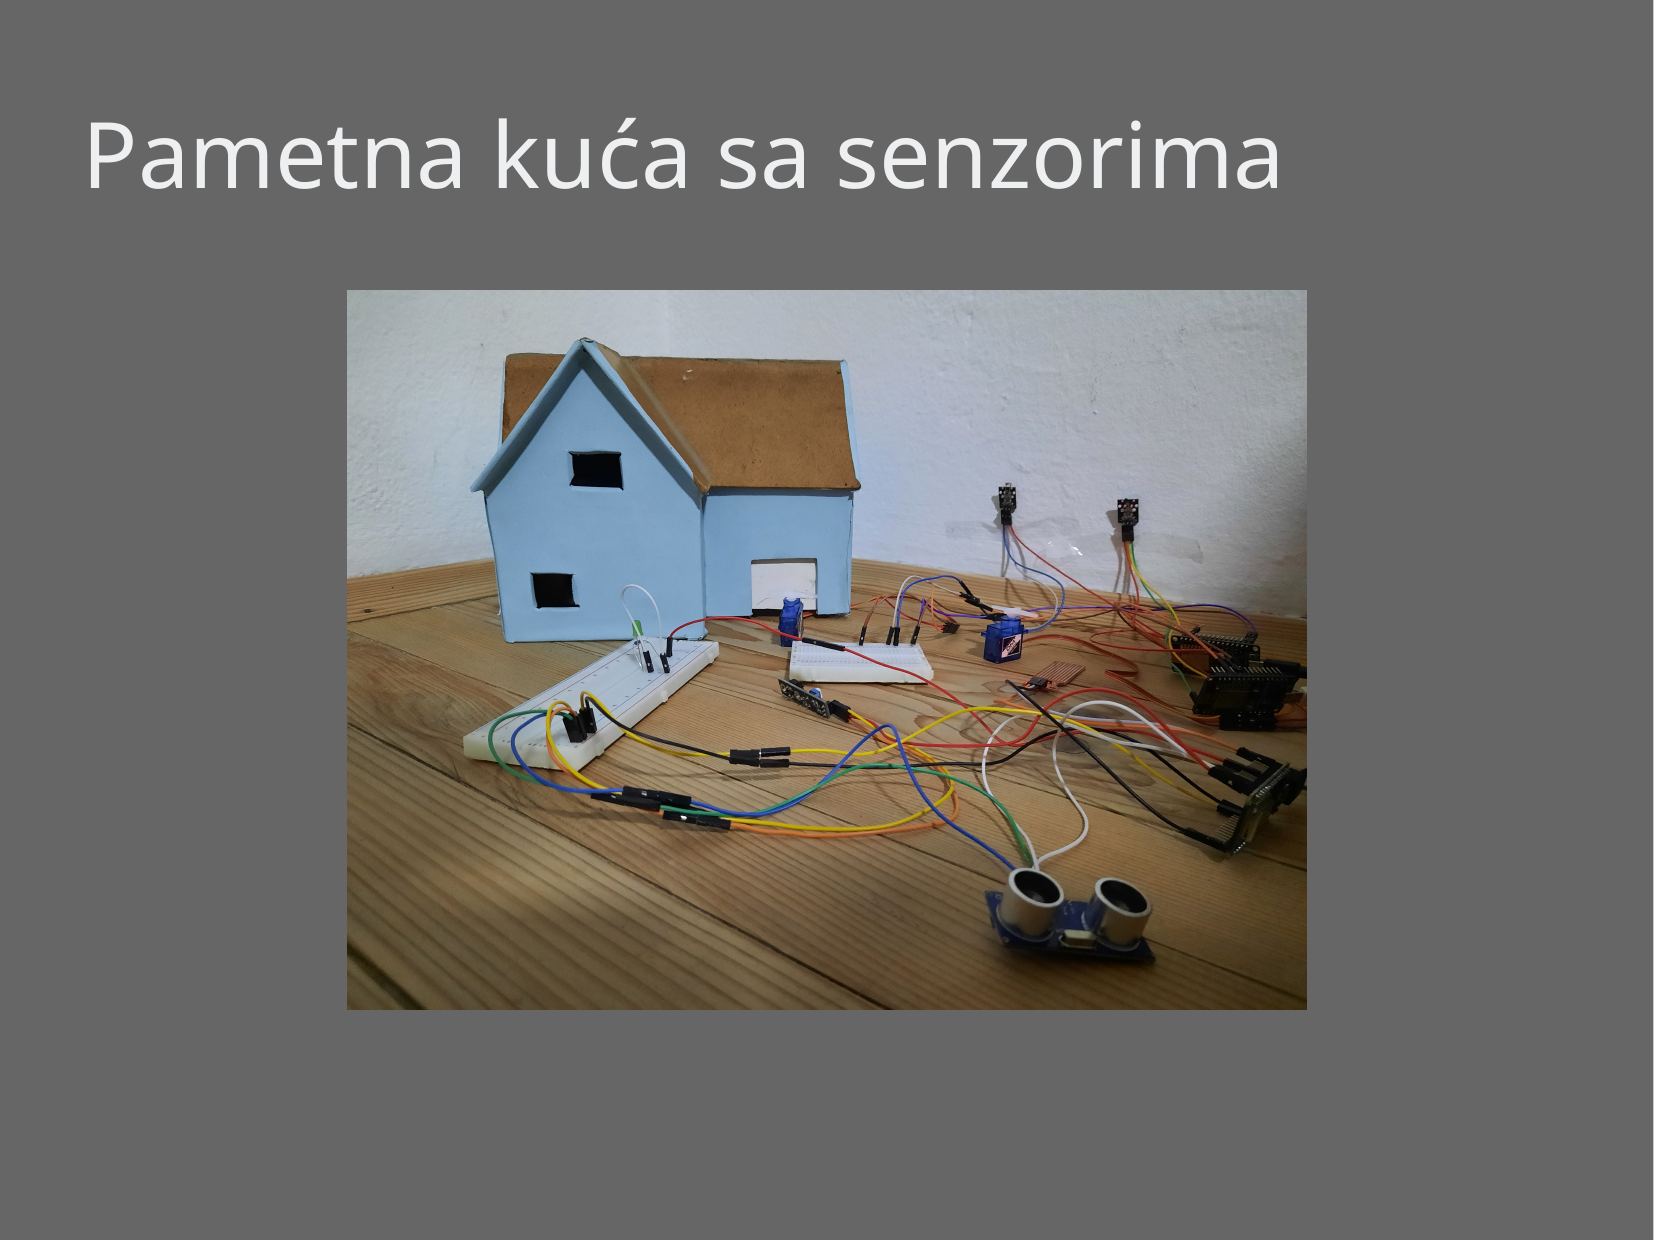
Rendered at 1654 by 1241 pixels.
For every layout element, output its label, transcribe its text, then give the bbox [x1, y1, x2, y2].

title Pametna kuća sa senzorima [82, 49, 1571, 257]
picture [347, 290, 1307, 1010]
